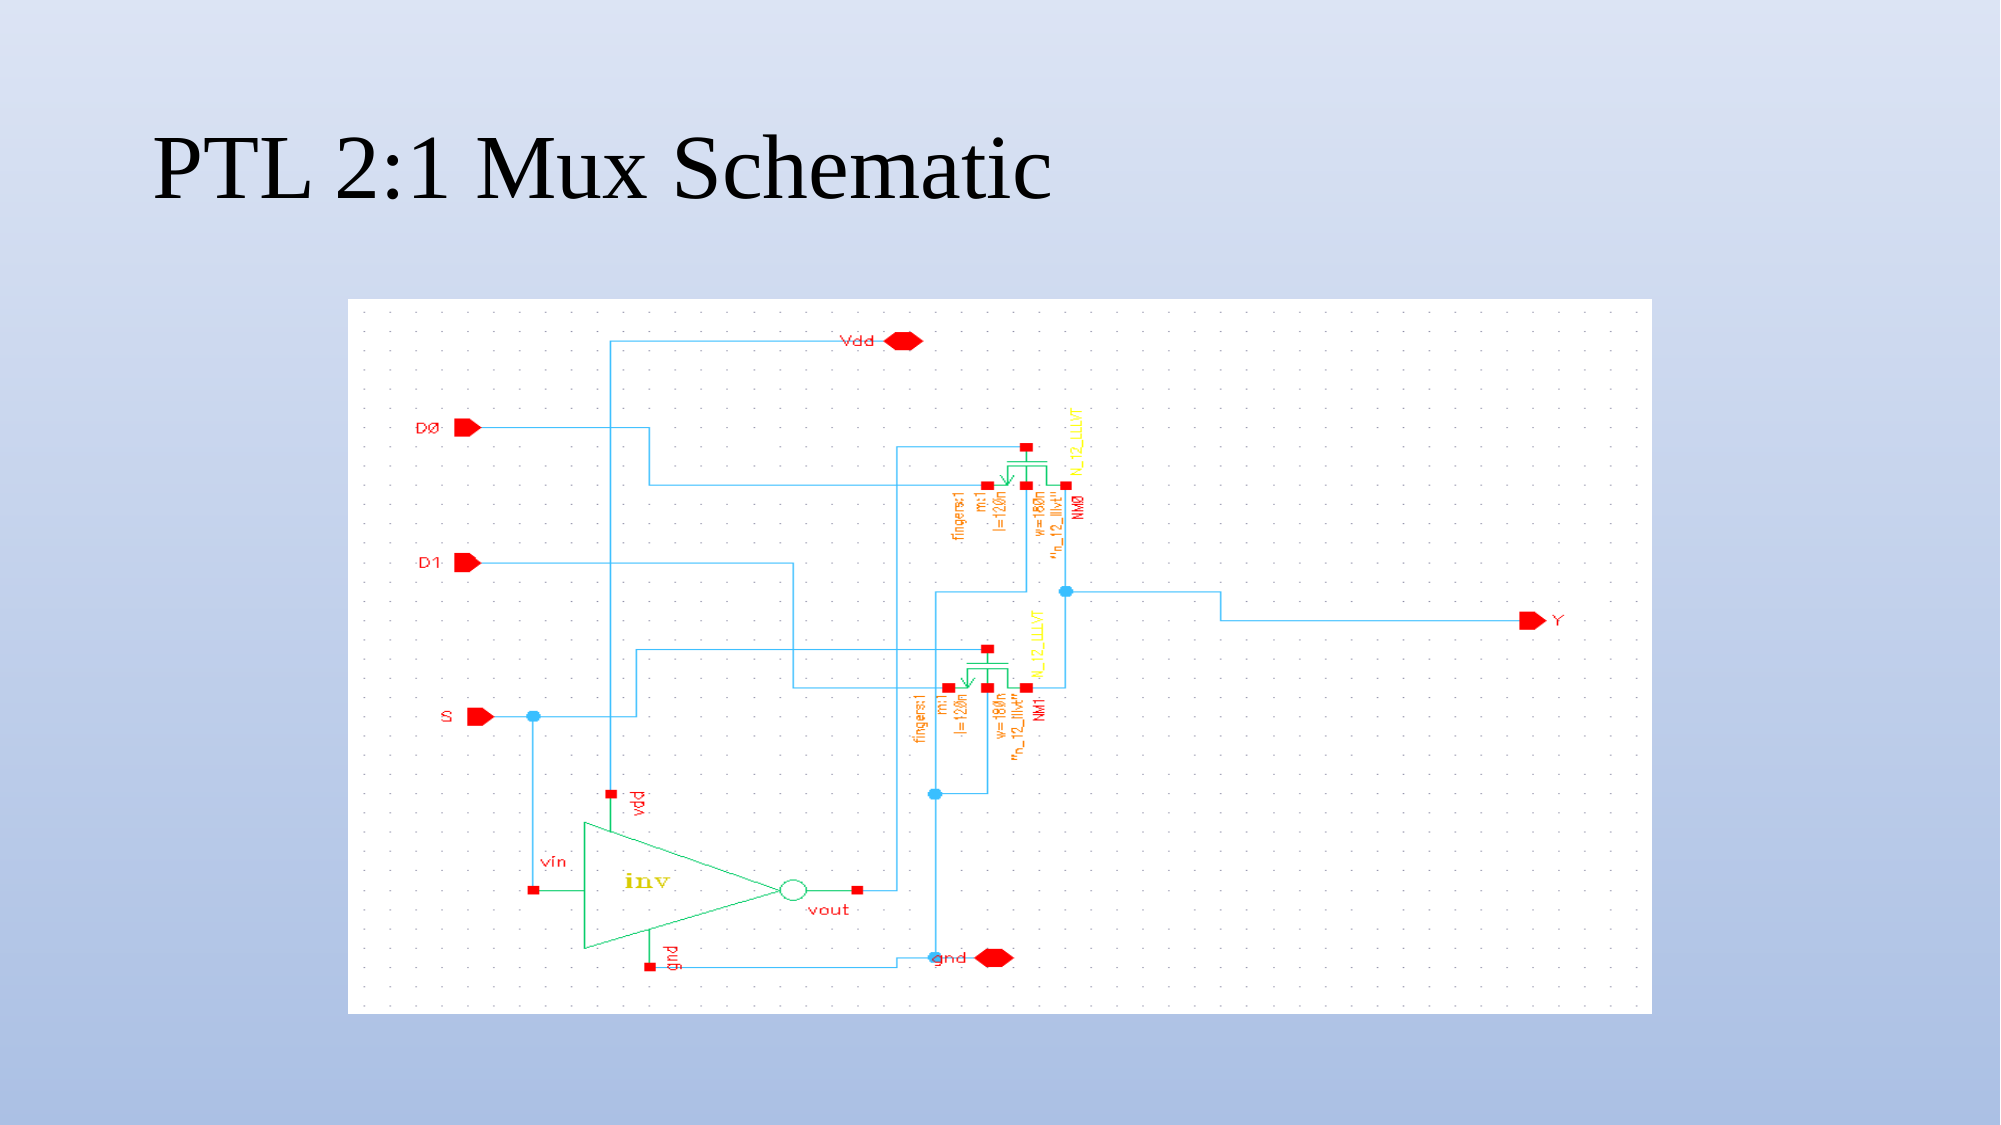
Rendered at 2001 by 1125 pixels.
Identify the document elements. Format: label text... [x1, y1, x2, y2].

title PTL 2:1 Mux Schematic [137, 59, 1863, 278]
picture [348, 299, 1652, 1014]
